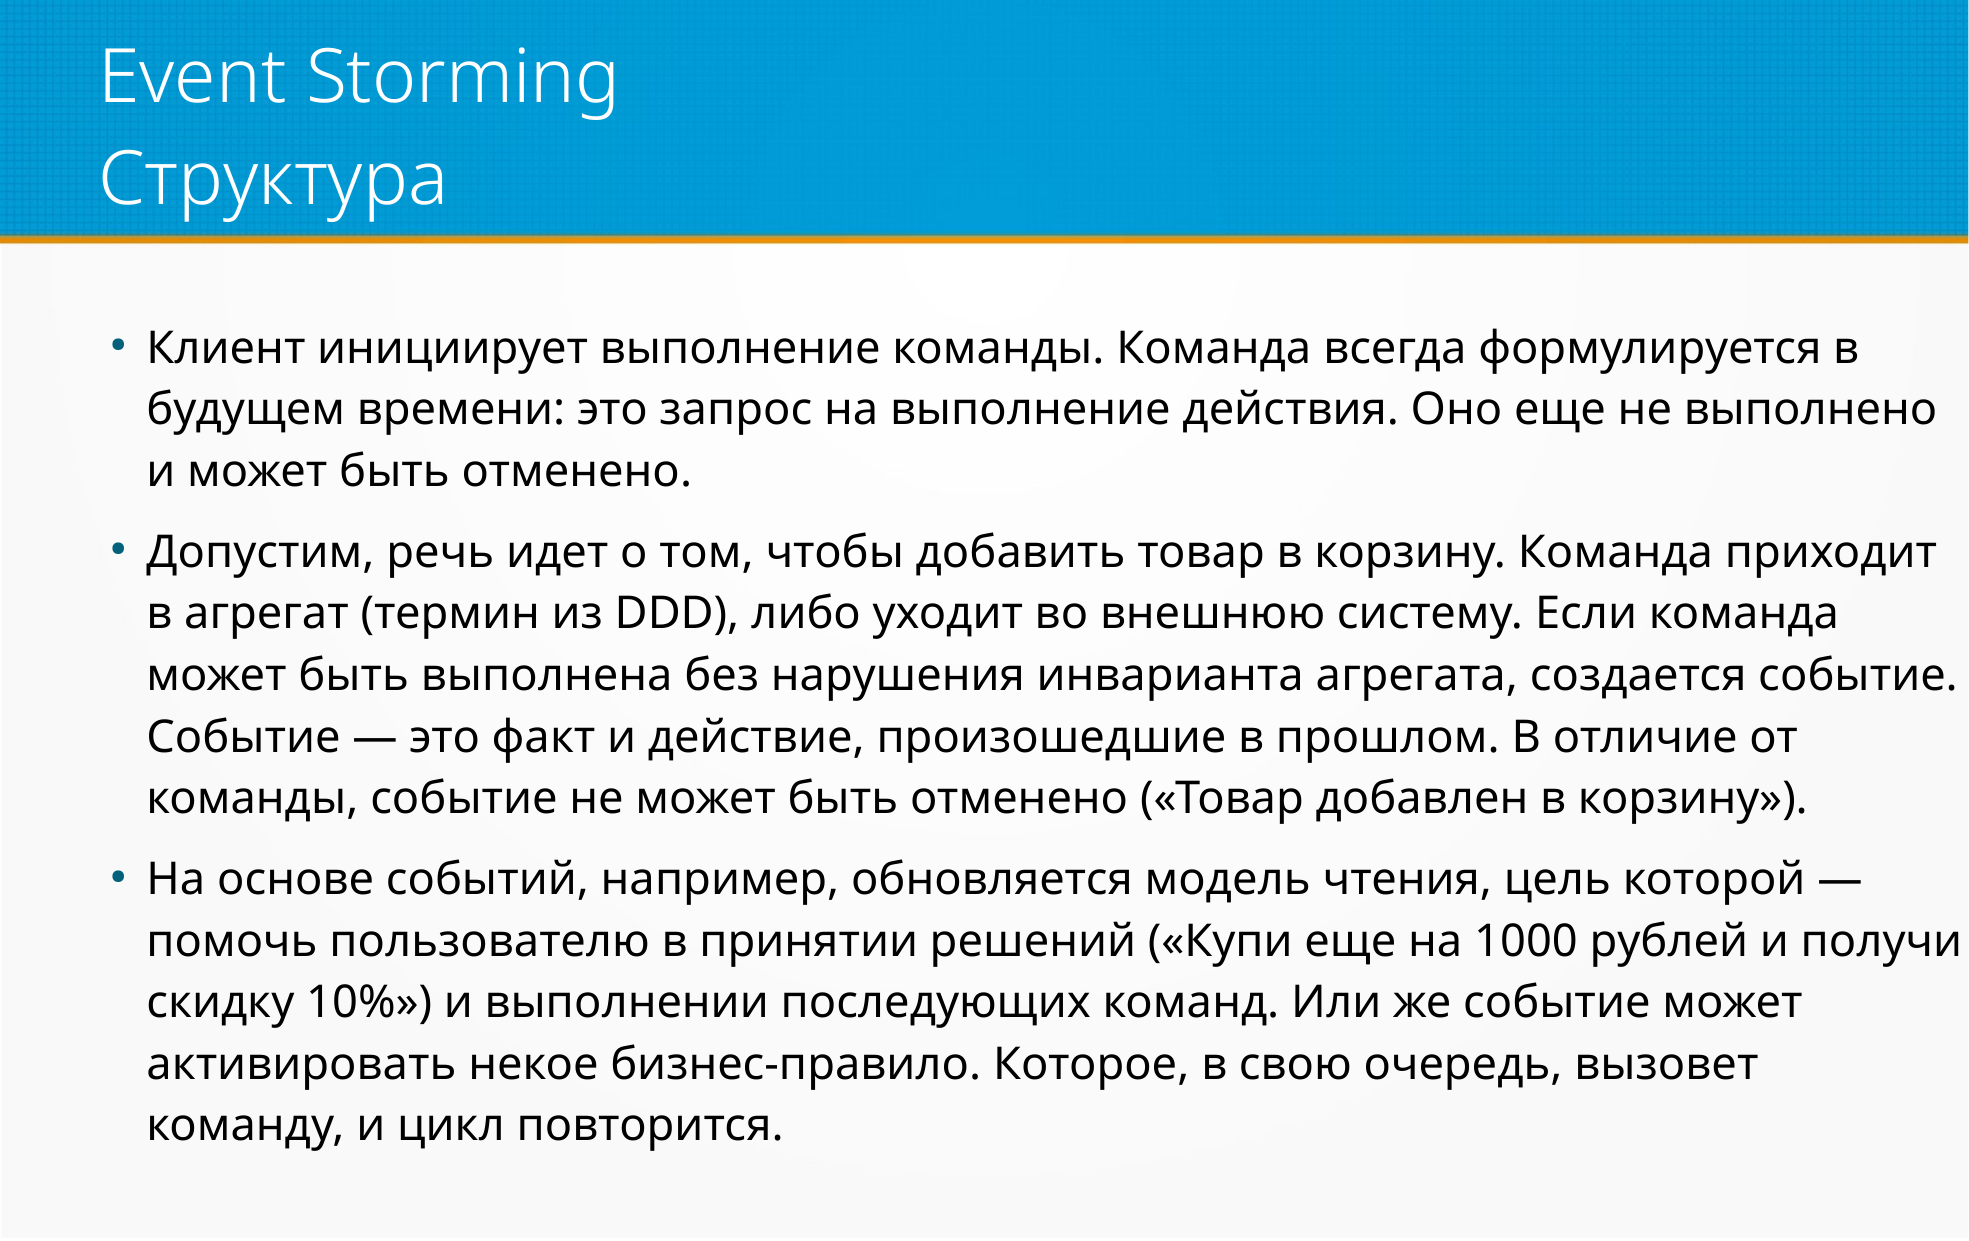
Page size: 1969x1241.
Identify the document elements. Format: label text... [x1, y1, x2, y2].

list Клиент инициирует выполнение команды. Команда всегда формулируется в будущем времени: это запрос на выполнение действия. Оно еще не выполнено и может быть отменено. Допустим, речь идет о том, чтобы добавить товар в корзину. Команда приходит в агрегат (термин из DDD), либо уходит во внешнюю систему. Если команда может быть выполнена без нарушения инварианта агрегата, создается событие. Событие — это факт и действие, произошедшие в прошлом. В отличие от команды, событие не может быть отменено («Товар добавлен в корзину»). На основе событий, например, обновляется модель чтения, цель которой — помочь пользователю в принятии решений («Купи еще на 1000 рублей и получи скидку 10%») и выполнении последующих команд. Или же событие может активировать некое бизнес-правило. Которое, в свою очередь, вызовет команду, и цикл повторится. [98, 315, 1969, 1229]
picture [0, 233, 1969, 1241]
title Event Storming Структура [98, 19, 1870, 227]
